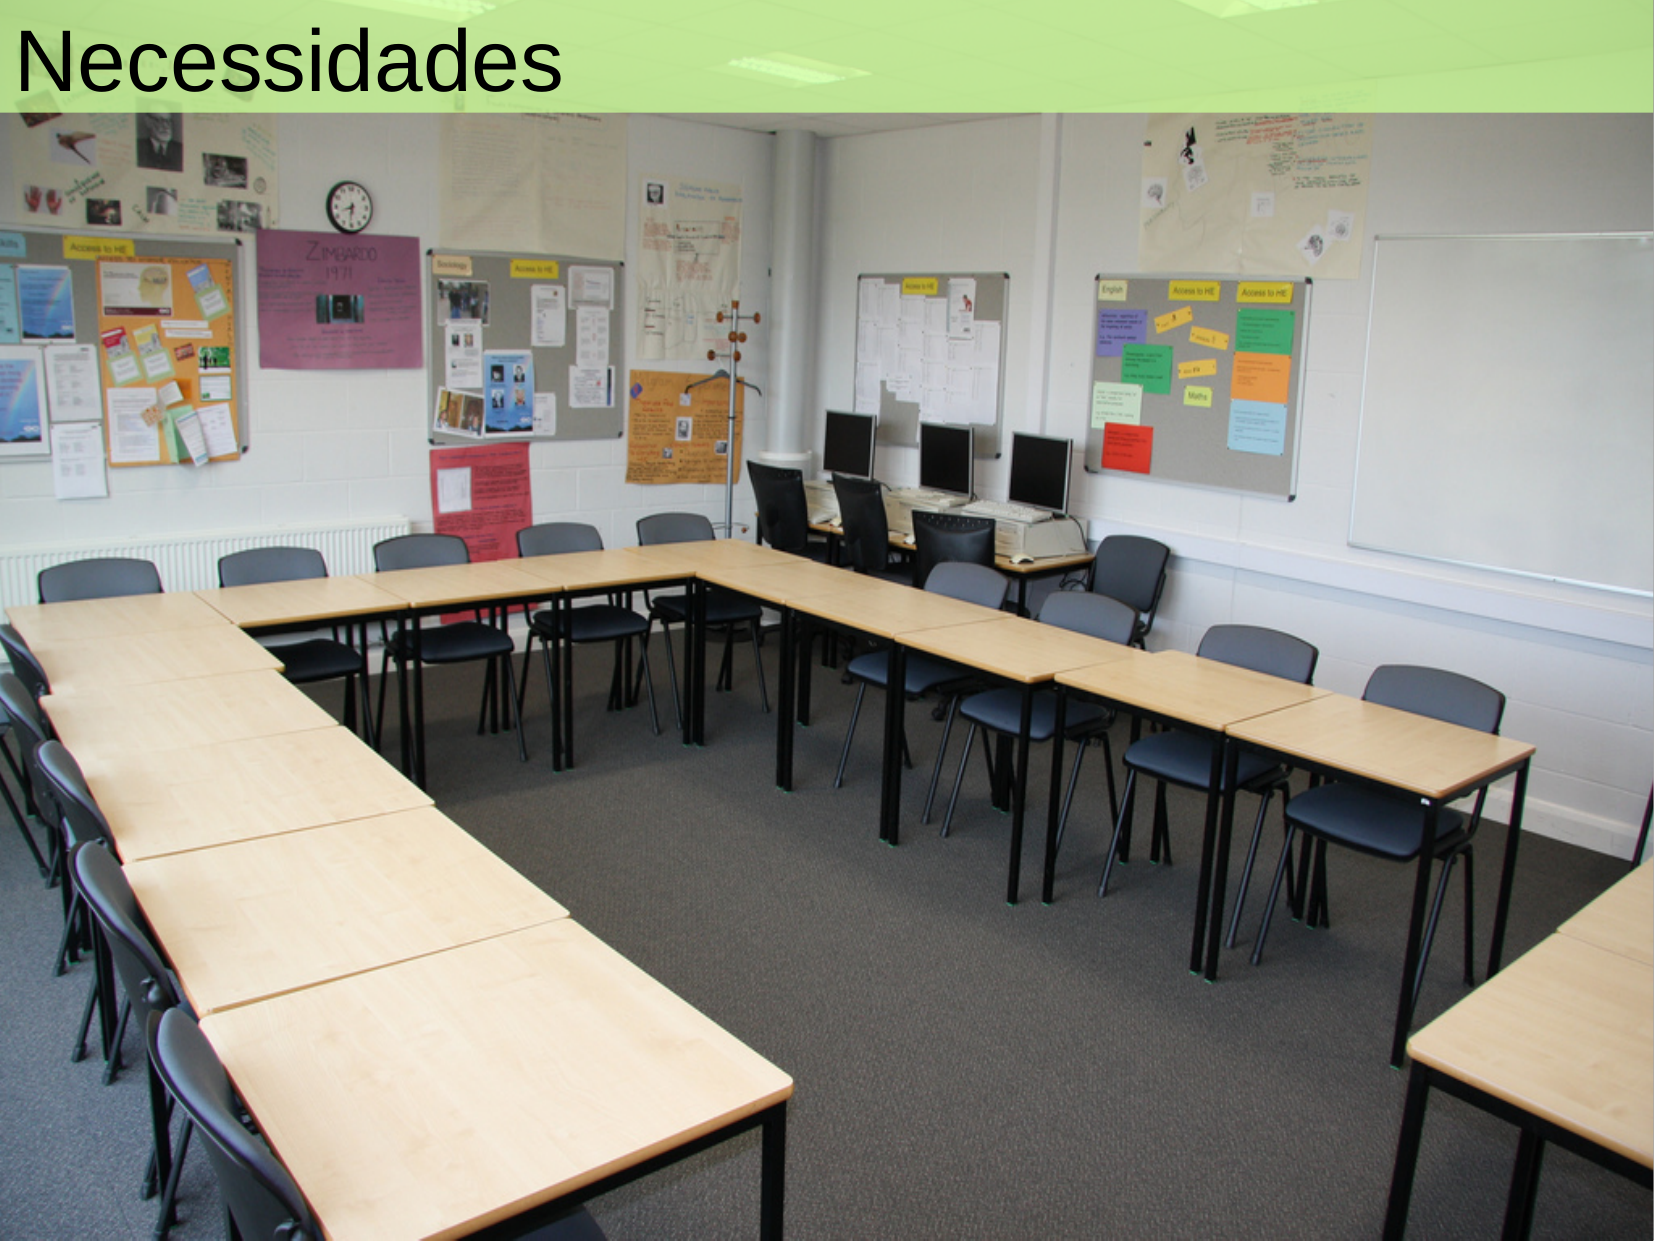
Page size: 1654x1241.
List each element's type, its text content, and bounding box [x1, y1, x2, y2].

picture [0, 113, 1654, 1241]
text_box Necessidades [0, 0, 1654, 113]
